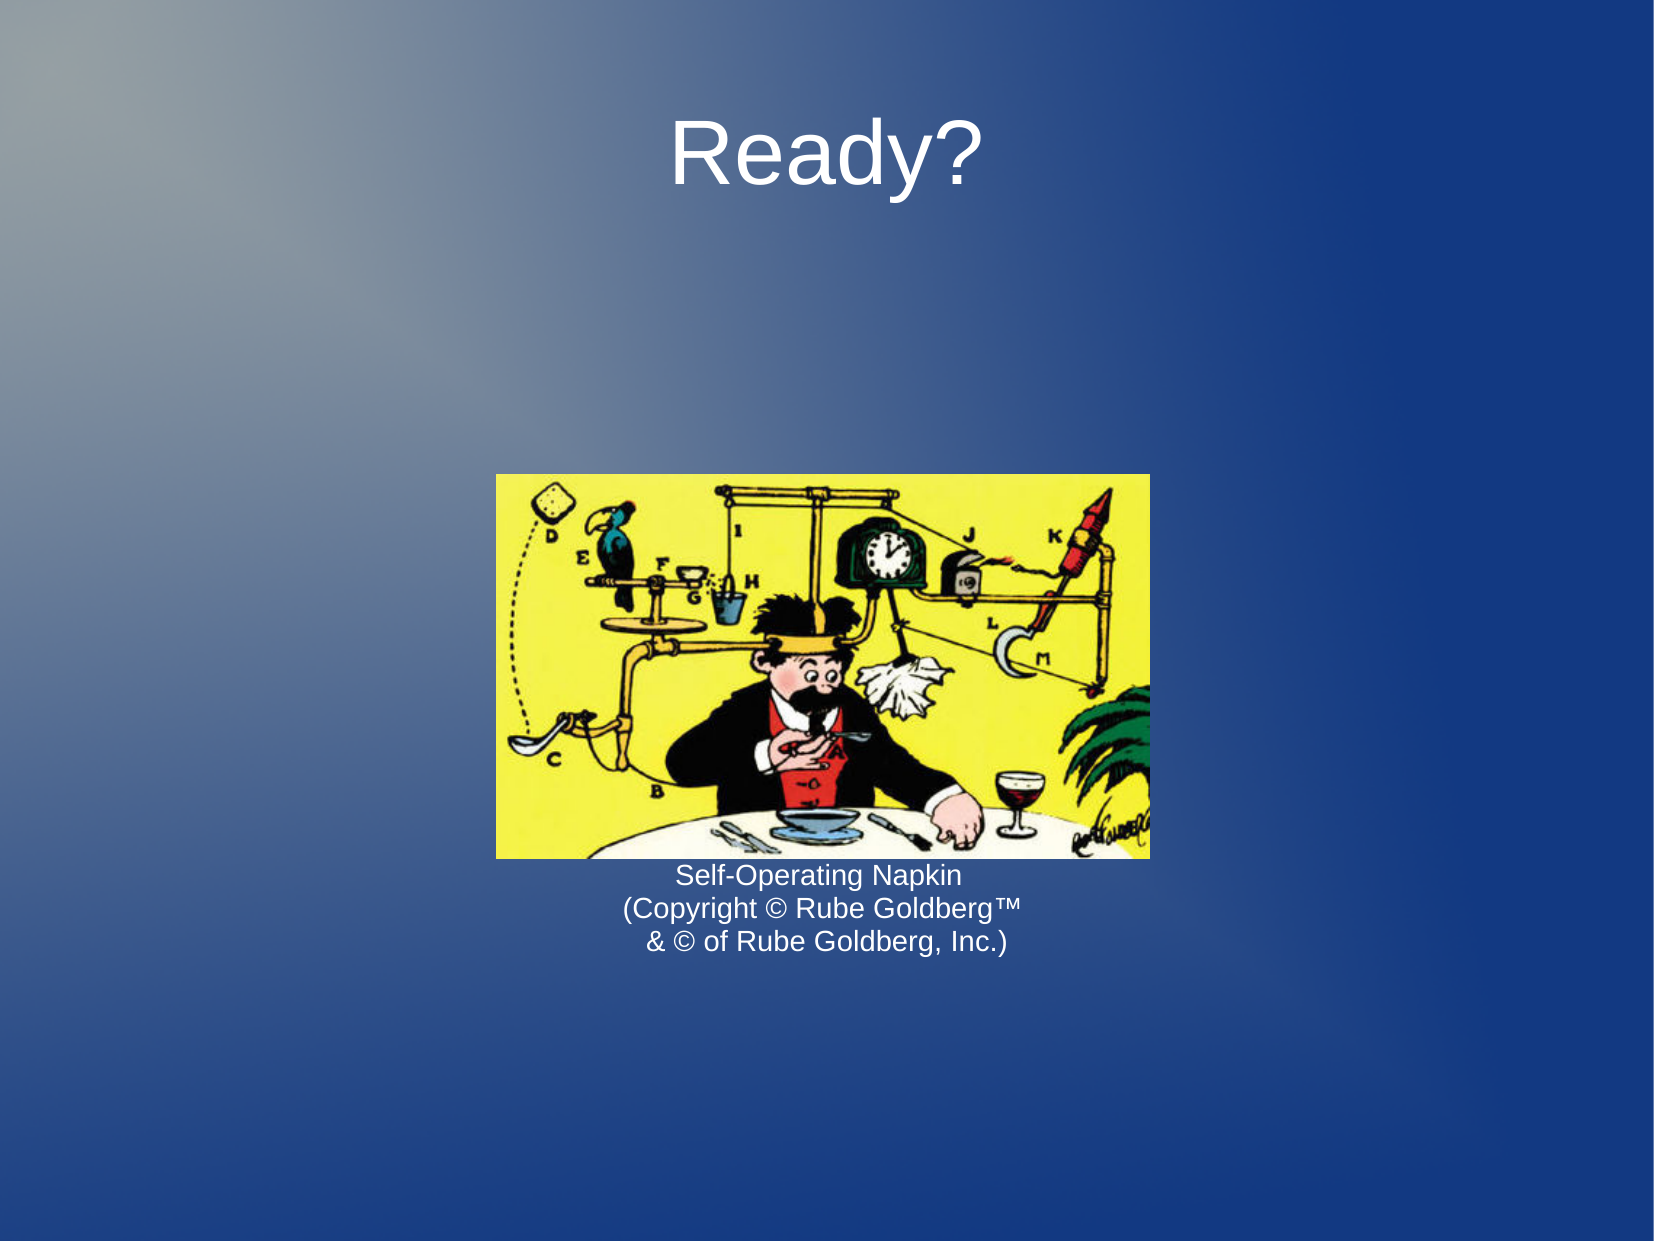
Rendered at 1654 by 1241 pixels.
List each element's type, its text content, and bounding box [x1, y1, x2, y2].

title Ready? [82, 49, 1571, 257]
picture [0, 0, 1654, 1241]
list [82, 290, 1571, 1010]
